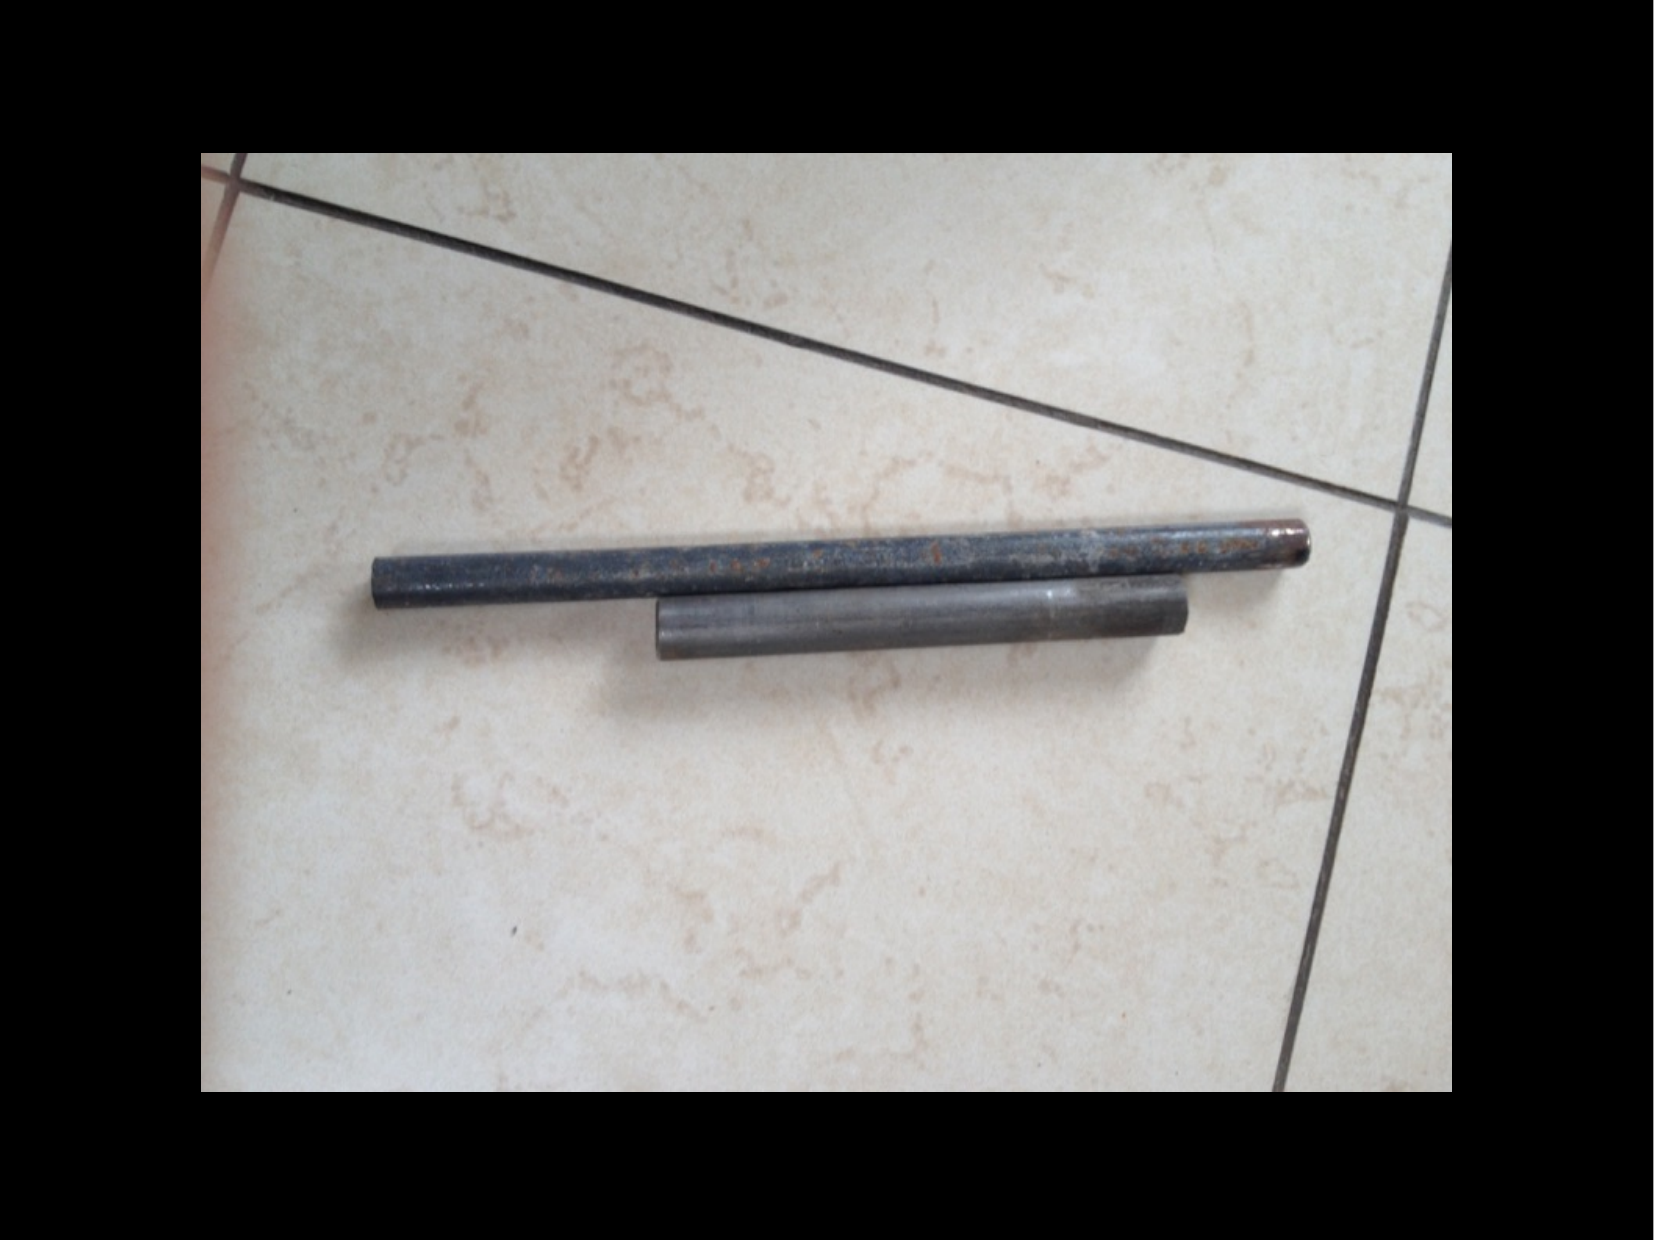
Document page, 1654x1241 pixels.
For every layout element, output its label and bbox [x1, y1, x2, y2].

picture [201, 153, 1452, 1092]
